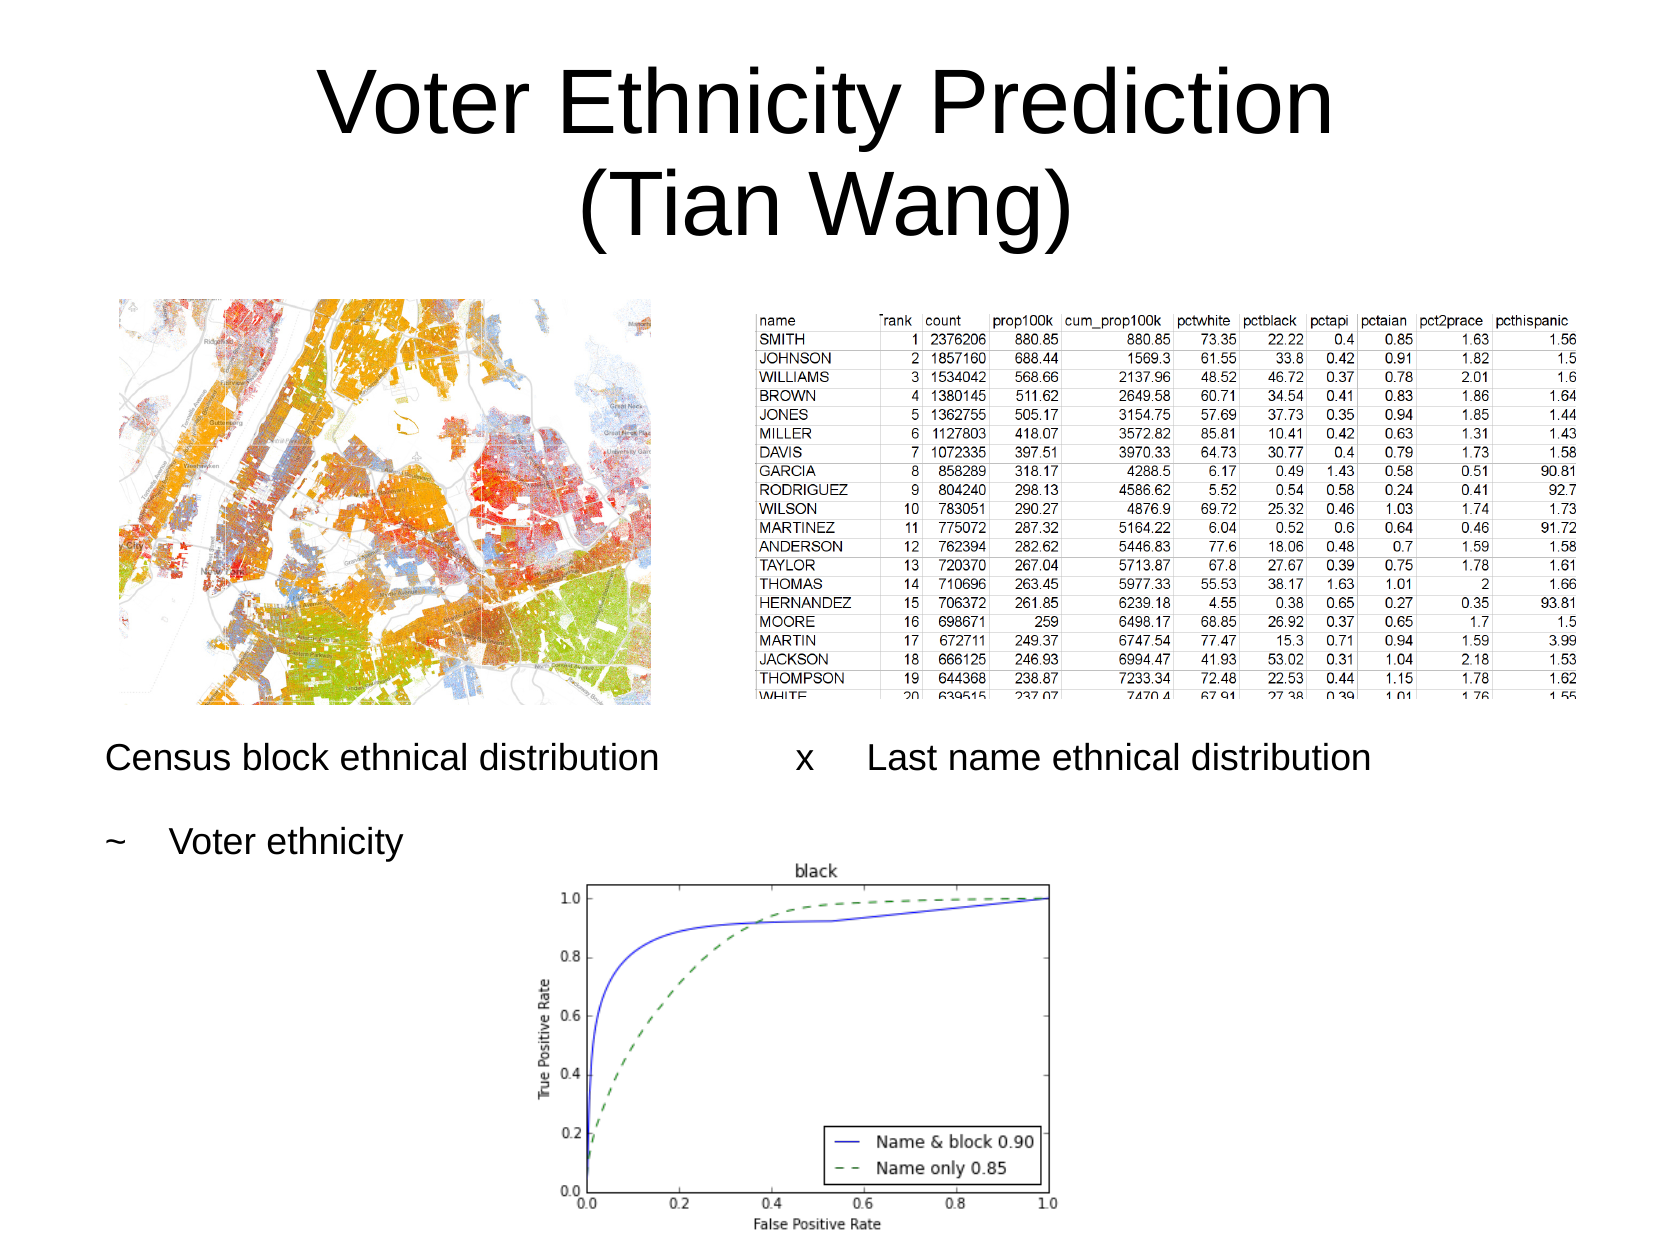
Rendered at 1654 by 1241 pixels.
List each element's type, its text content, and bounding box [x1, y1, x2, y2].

text_box Census block ethnical distribution x Last name ethnical distribution ~ Voter ethnicity [90, 729, 1471, 871]
title Voter Ethnicity Prediction (Tian Wang) [82, 49, 1571, 257]
picture [530, 854, 1068, 1241]
picture [119, 299, 651, 706]
picture [755, 314, 1576, 699]
